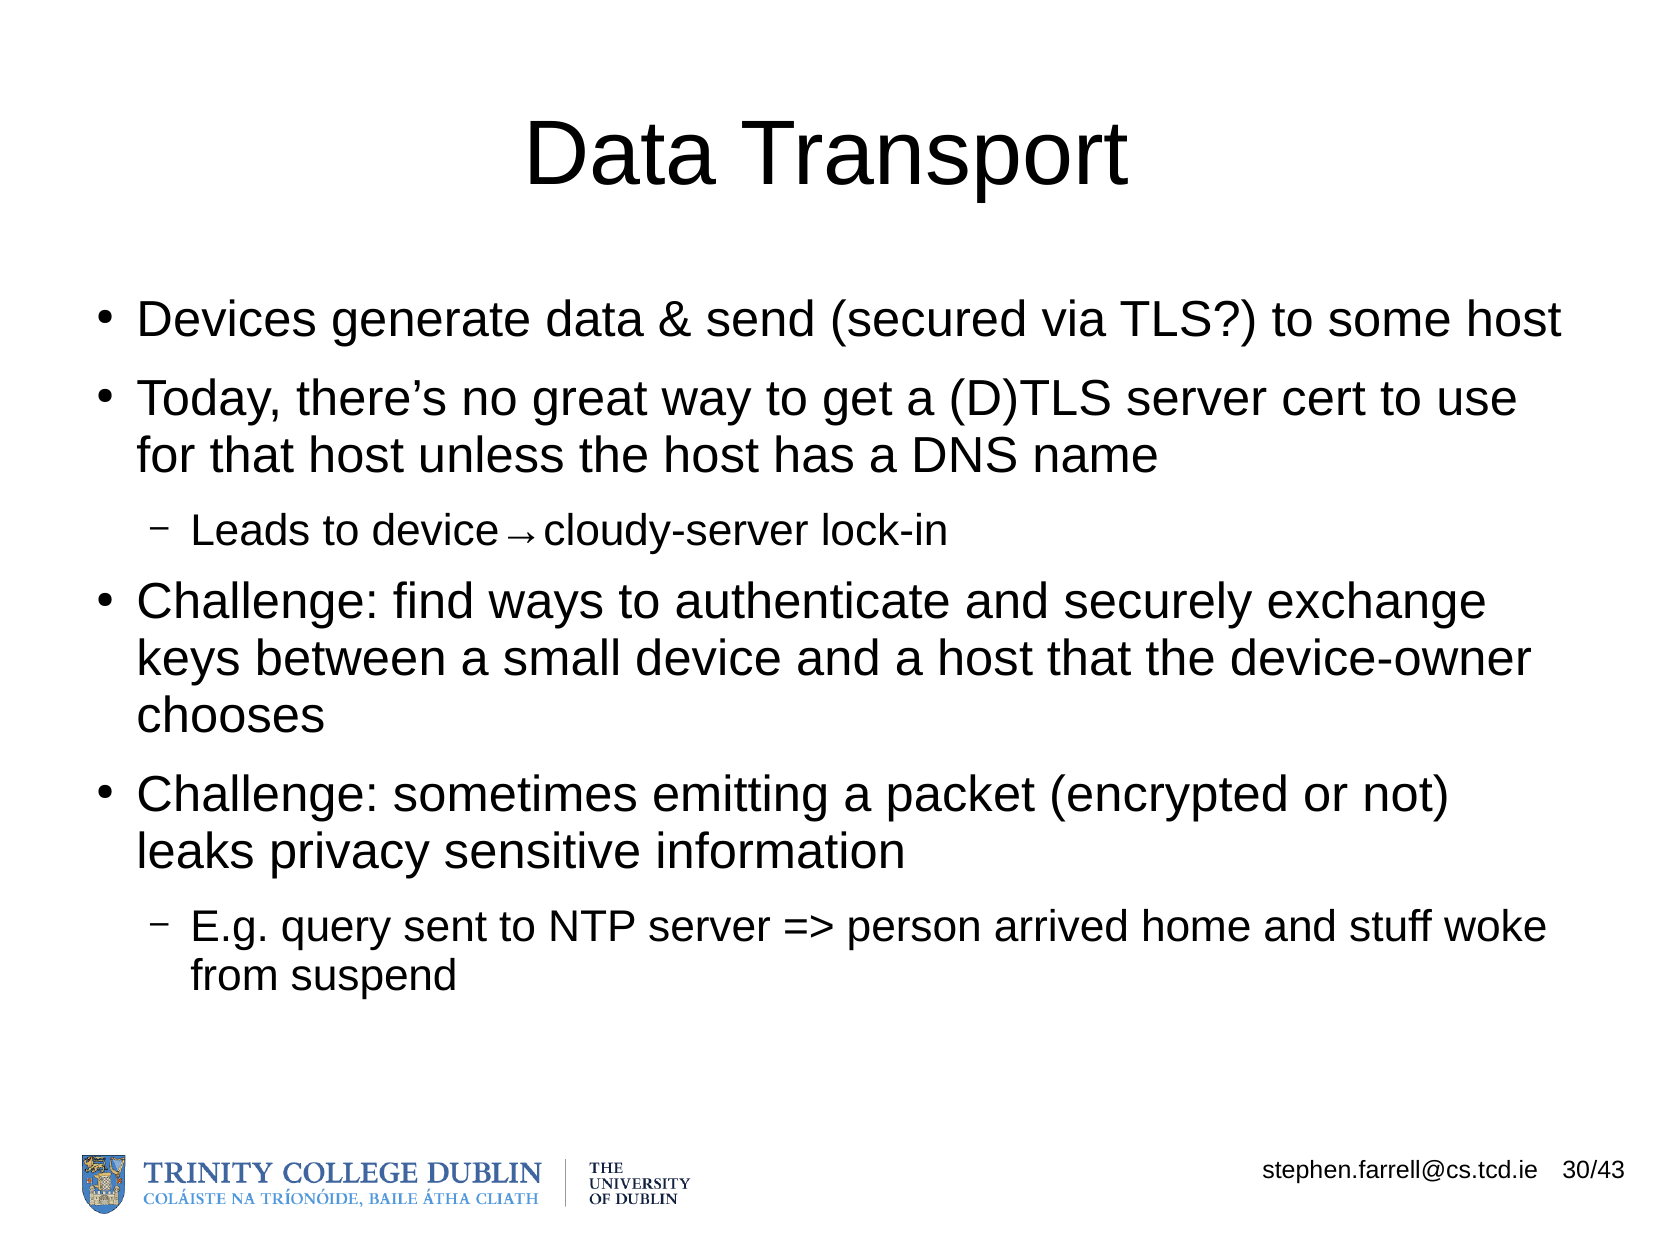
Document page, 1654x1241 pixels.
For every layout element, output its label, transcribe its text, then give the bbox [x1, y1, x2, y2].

list Devices generate data & send (secured via TLS?) to some host Today, there’s no great way to get a (D)TLS server cert to use for that host unless the host has a DNS name Leads to device→cloudy-server lock-in Challenge: find ways to authenticate and securely exchange keys between a small device and a host that the device-owner chooses Challenge: sometimes emitting a packet (encrypted or not) leaks privacy sensitive information E.g. query sent to NTP server => person arrived home and stuff woke from suspend [82, 290, 1571, 1010]
picture [82, 1155, 694, 1214]
title Data Transport [82, 49, 1571, 257]
